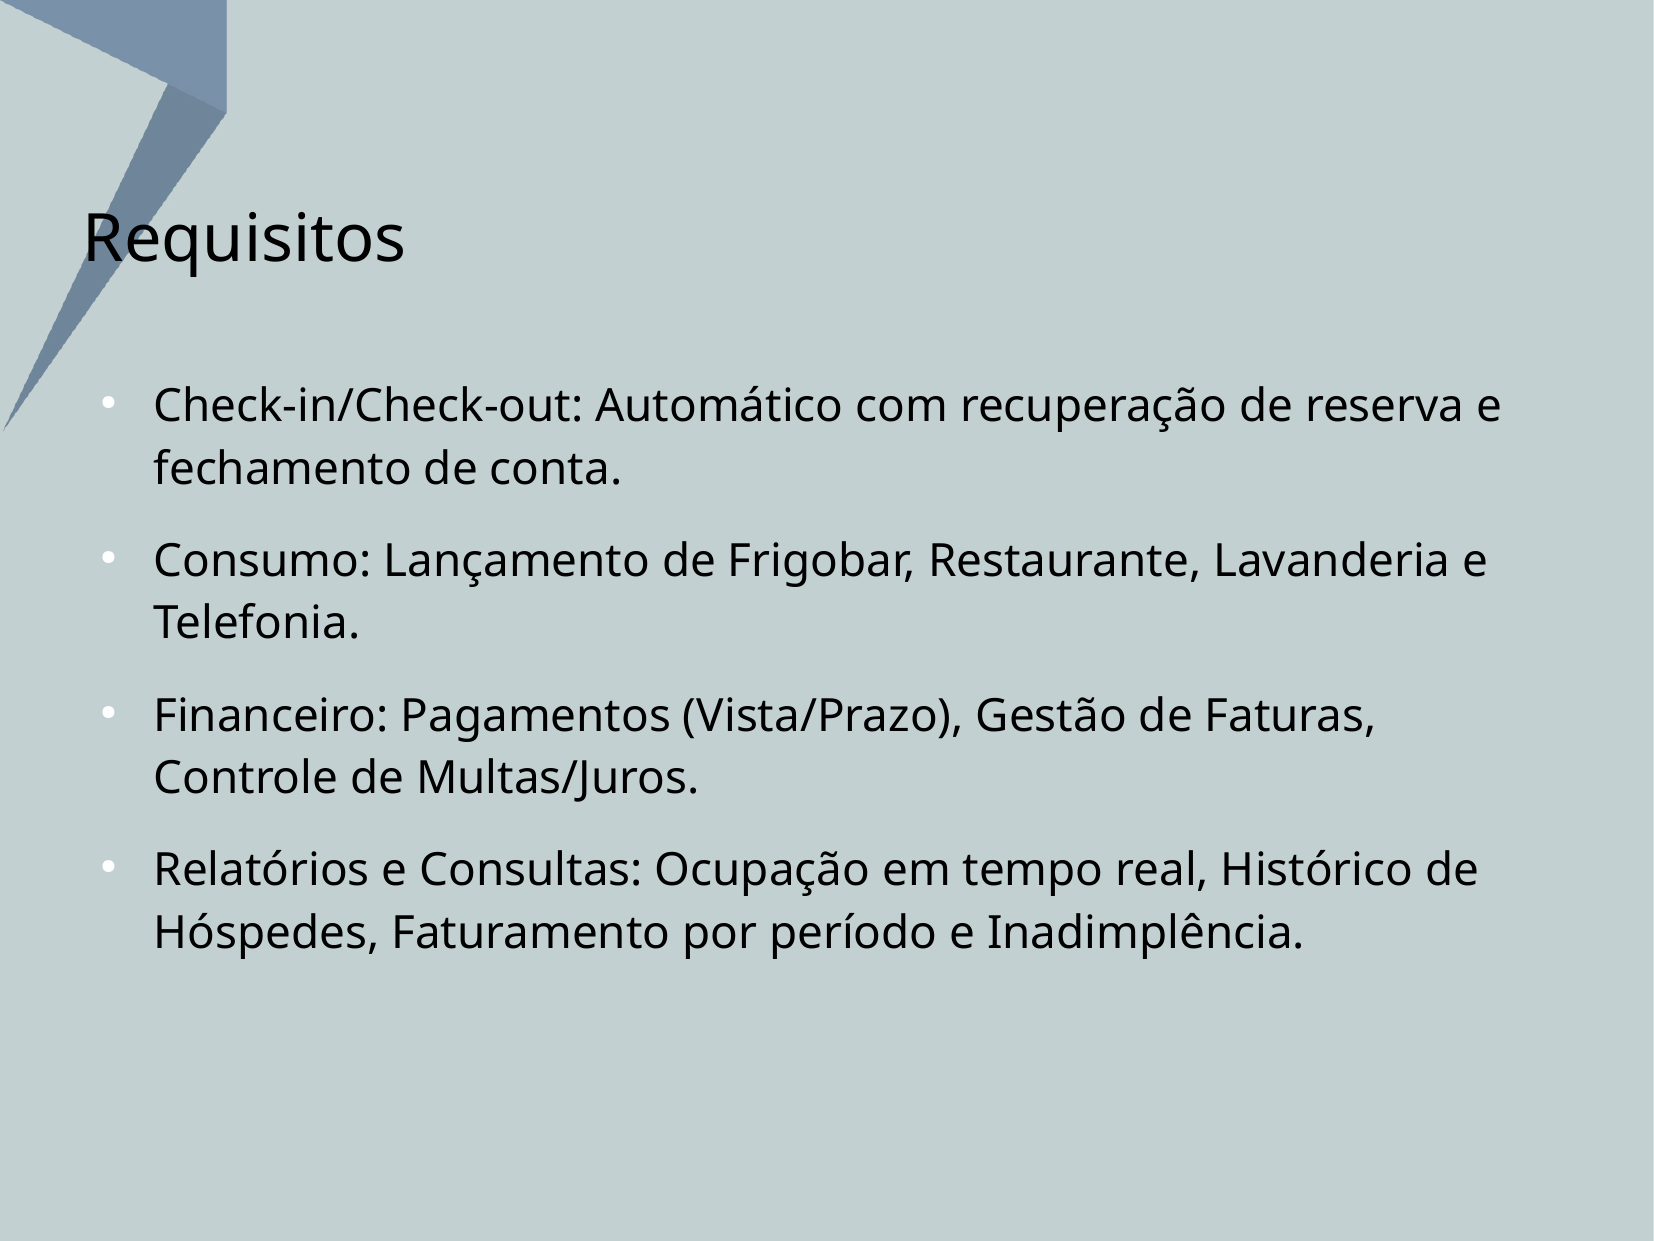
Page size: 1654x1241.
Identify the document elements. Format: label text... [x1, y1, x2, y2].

picture [0, 0, 1654, 1241]
list Check-in/Check-out: Automático com recuperação de reserva e fechamento de conta. Consumo: Lançamento de Frigobar, Restaurante, Lavanderia e Telefonia. Financeiro: Pagamentos (Vista/Prazo), Gestão de Faturas, Controle de Multas/Juros. Relatórios e Consultas: Ocupação em tempo real, Histórico de Hóspedes, Faturamento por período e Inadimplência. [82, 372, 1571, 962]
title Requisitos [82, 132, 1571, 340]
